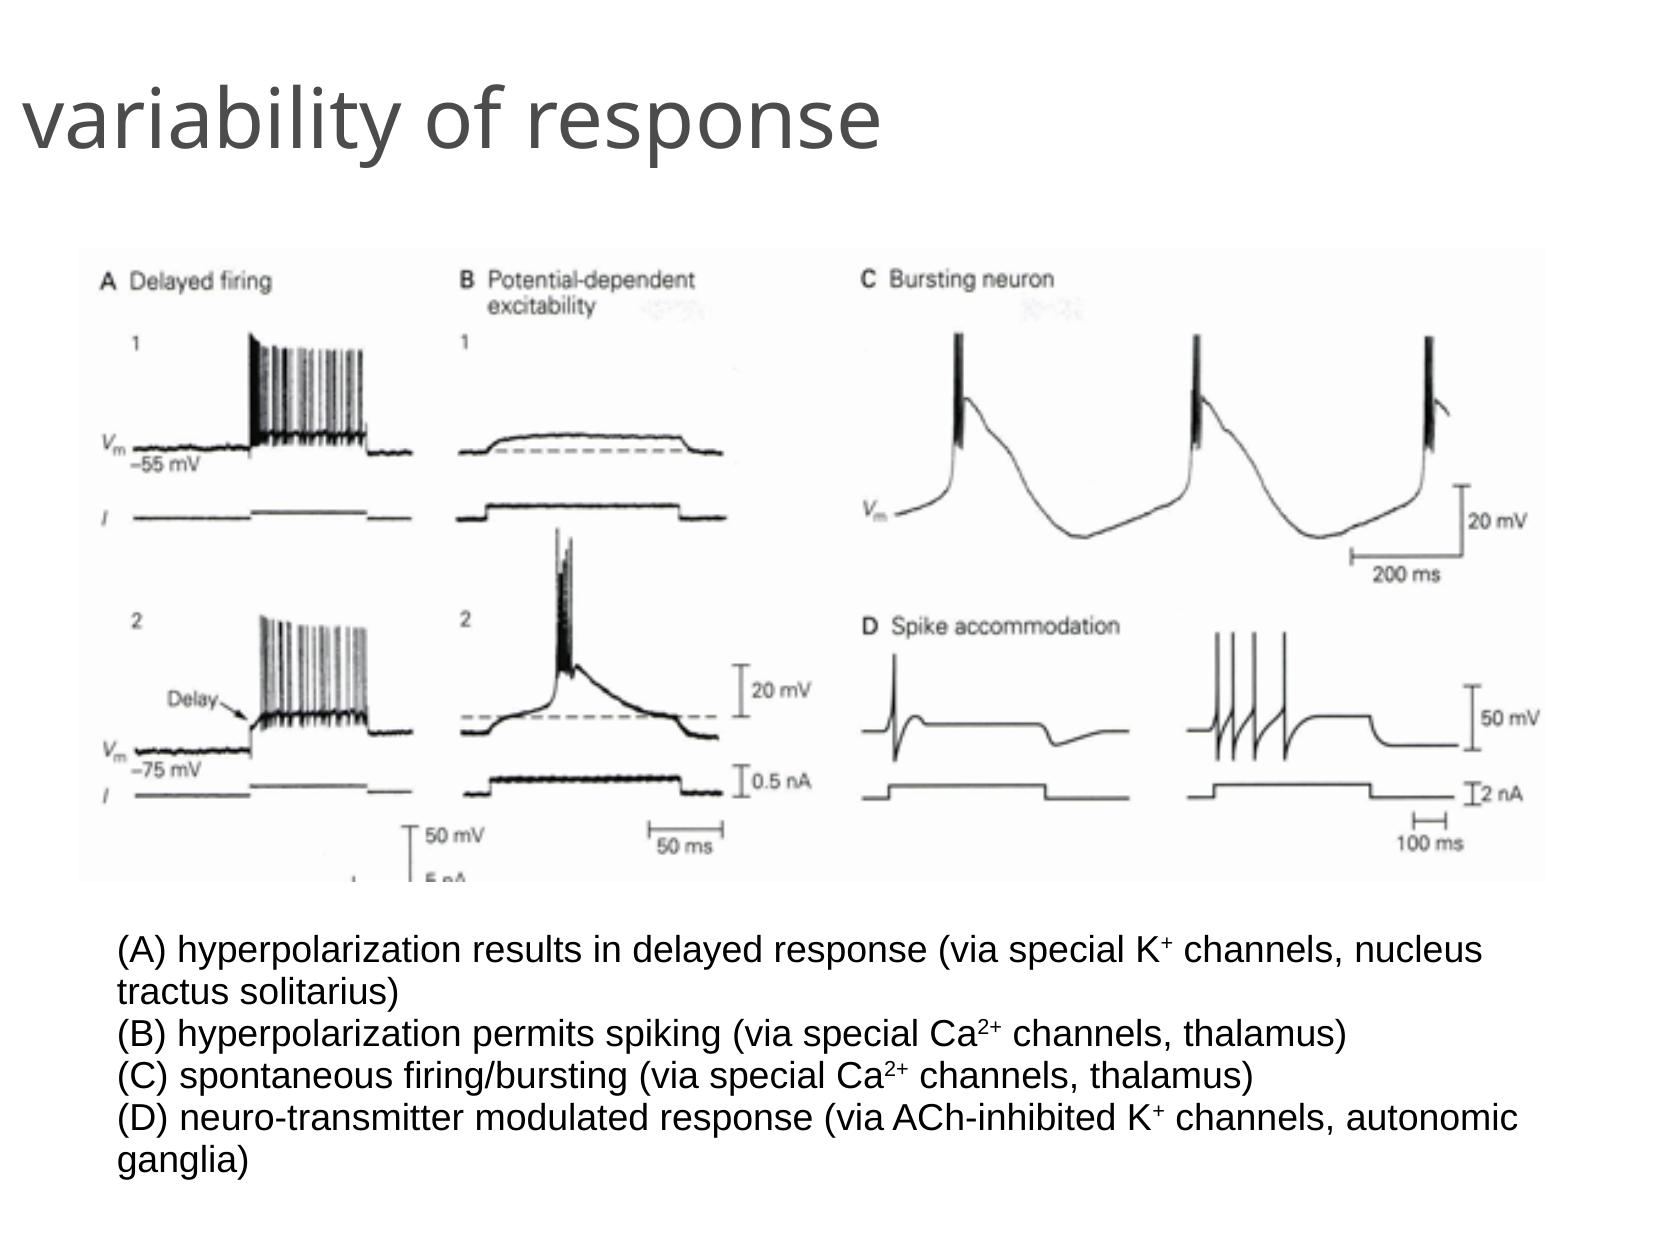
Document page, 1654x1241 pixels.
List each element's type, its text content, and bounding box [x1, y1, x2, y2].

text_box (A) hyperpolarization results in delayed response (via special K+ channels, nucleus tractus solitarius) (B) hyperpolarization permits spiking (via special Ca2+ channels, thalamus) (C) spontaneous firing/bursting (via special Ca2+ channels, thalamus) (D) neuro-transmitter modulated response (via ACh-inhibited K+ channels, autonomic ganglia) [102, 921, 1595, 1189]
picture [53, 227, 1582, 882]
title variability of response [22, 19, 1654, 213]
